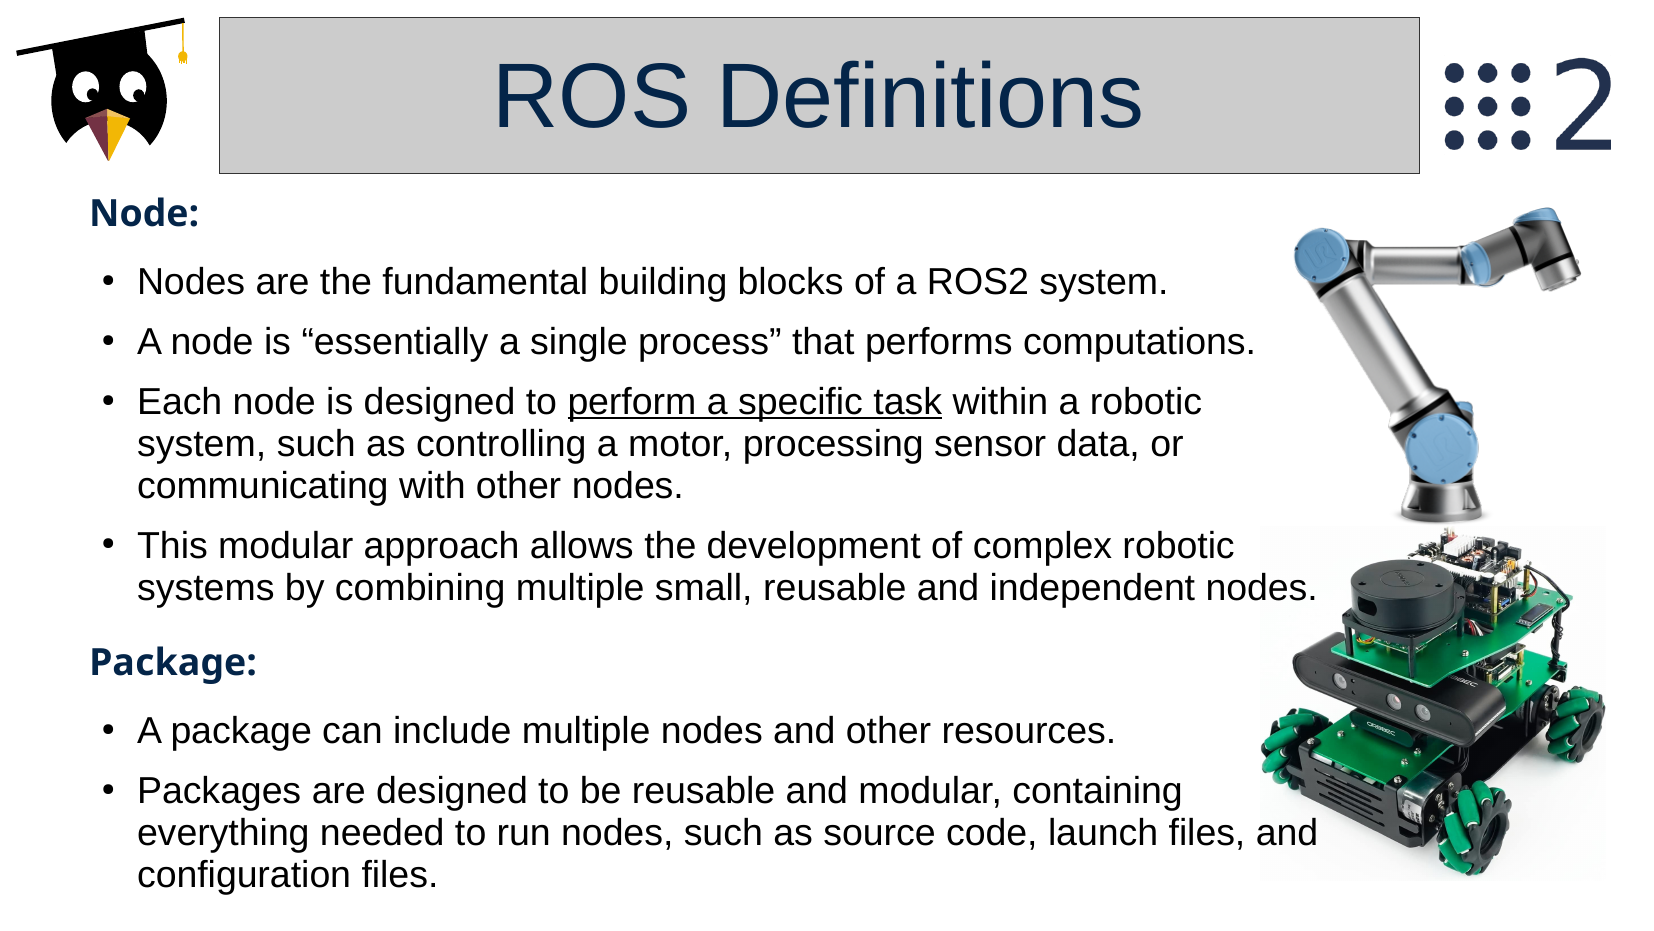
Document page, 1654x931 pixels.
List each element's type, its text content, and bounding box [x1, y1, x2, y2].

text_box Nodes are the fundamental building blocks of a ROS2 system. A node is “essentially a single process” that performs computations. Each node is designed to perform a specific task within a robotic system, such as controlling a motor, processing sensor data, or communicating with other nodes. This modular approach allows the development of complex robotic systems by combining multiple small, reusable and independent nodes. [86, 253, 1337, 658]
picture [16, 17, 188, 161]
text_box Node: [74, 181, 1013, 247]
text_box Package: [74, 630, 1013, 696]
title ROS Definitions [219, 17, 1420, 174]
picture [1260, 21, 1613, 881]
text_box A package can include multiple nodes and other resources. Packages are designed to be reusable and modular, containing everything needed to run nodes, such as source code, launch files, and configuration files. [86, 702, 1337, 912]
